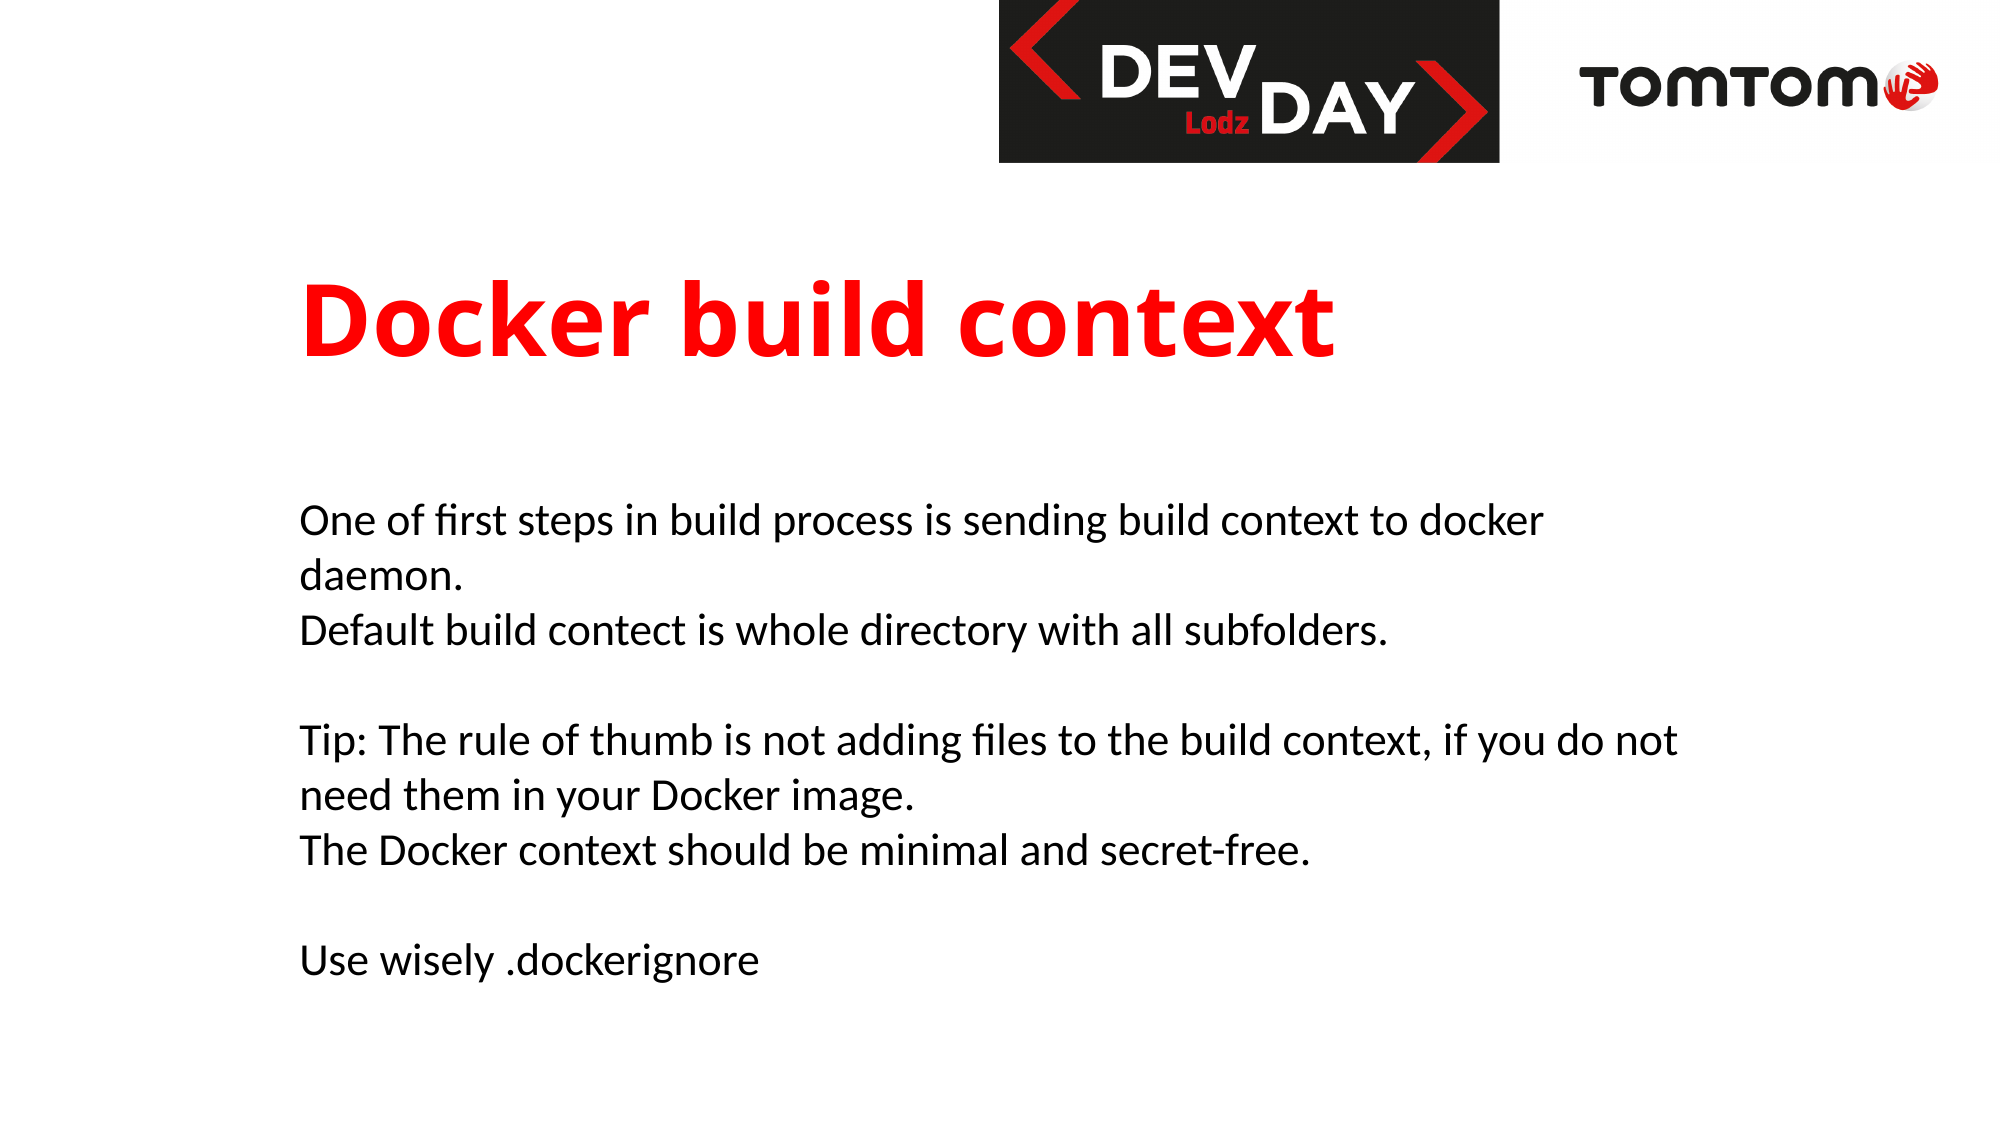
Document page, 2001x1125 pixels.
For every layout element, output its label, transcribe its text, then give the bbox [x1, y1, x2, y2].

picture [999, 0, 2000, 164]
text_box One of first steps in build process is sending build context to docker daemon. Default build contect is whole directory with all subfolders. Tip: The rule of thumb is not adding files to the build context, if you do not need them in your Docker image. The Docker context should be minimal and secret-free. Use wisely .dockerignore [284, 437, 1718, 992]
text_box Docker build context [283, 249, 1717, 385]
